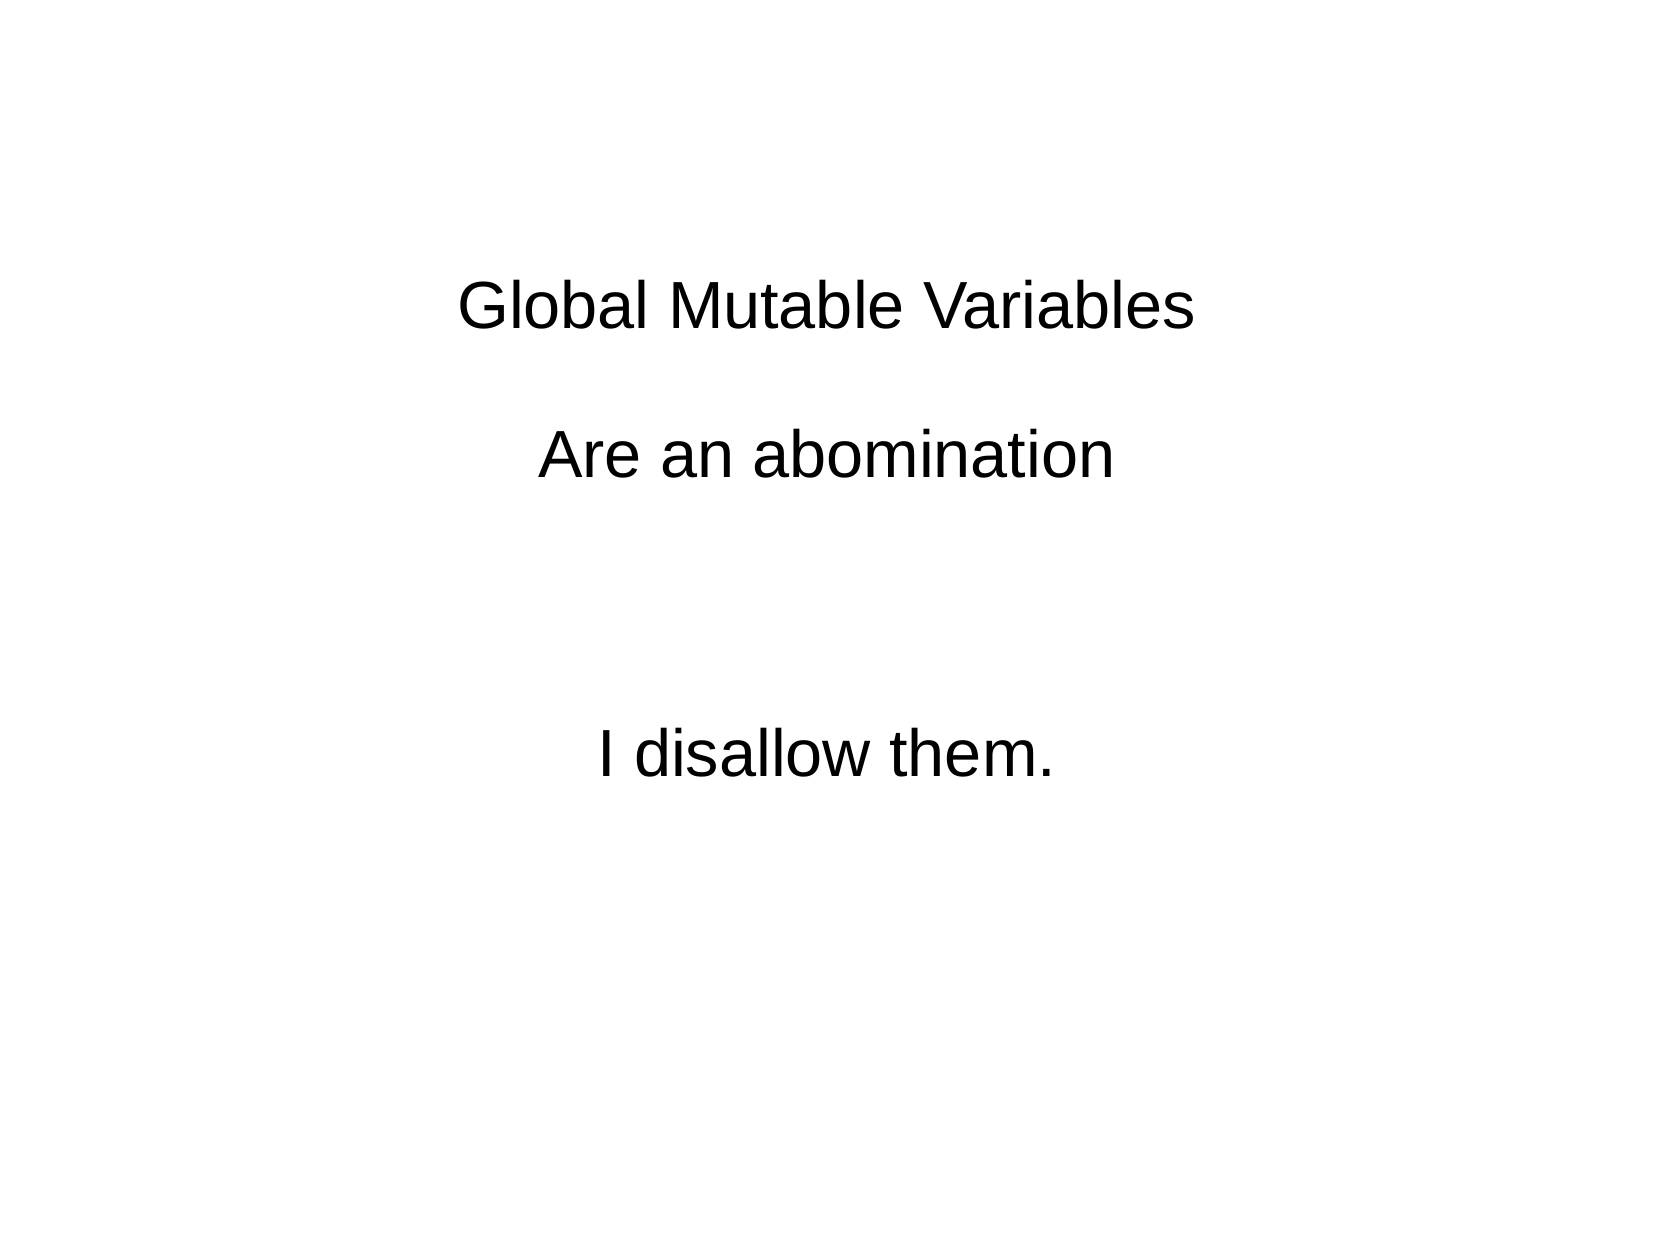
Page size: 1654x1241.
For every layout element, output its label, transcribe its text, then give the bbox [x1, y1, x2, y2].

subtitle Global Mutable Variables Are an abomination I disallow them. [82, 49, 1571, 1010]
